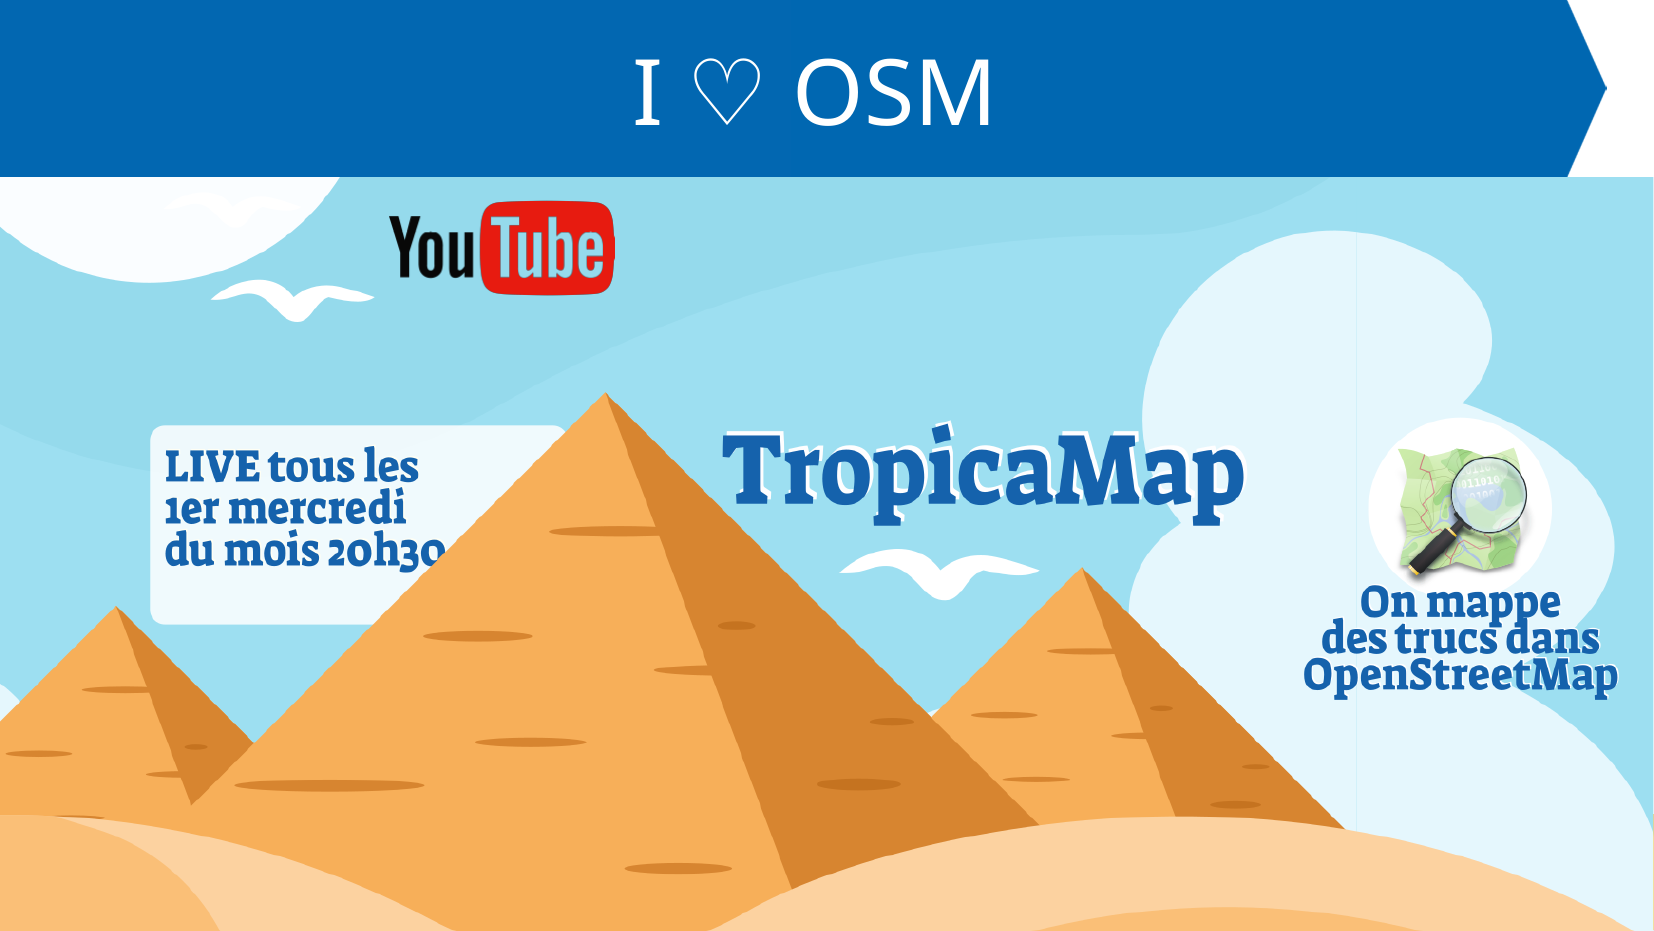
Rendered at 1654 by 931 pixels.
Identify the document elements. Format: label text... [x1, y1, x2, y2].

title I ♡ OSM [230, 35, 1400, 144]
picture [0, 0, 1654, 931]
